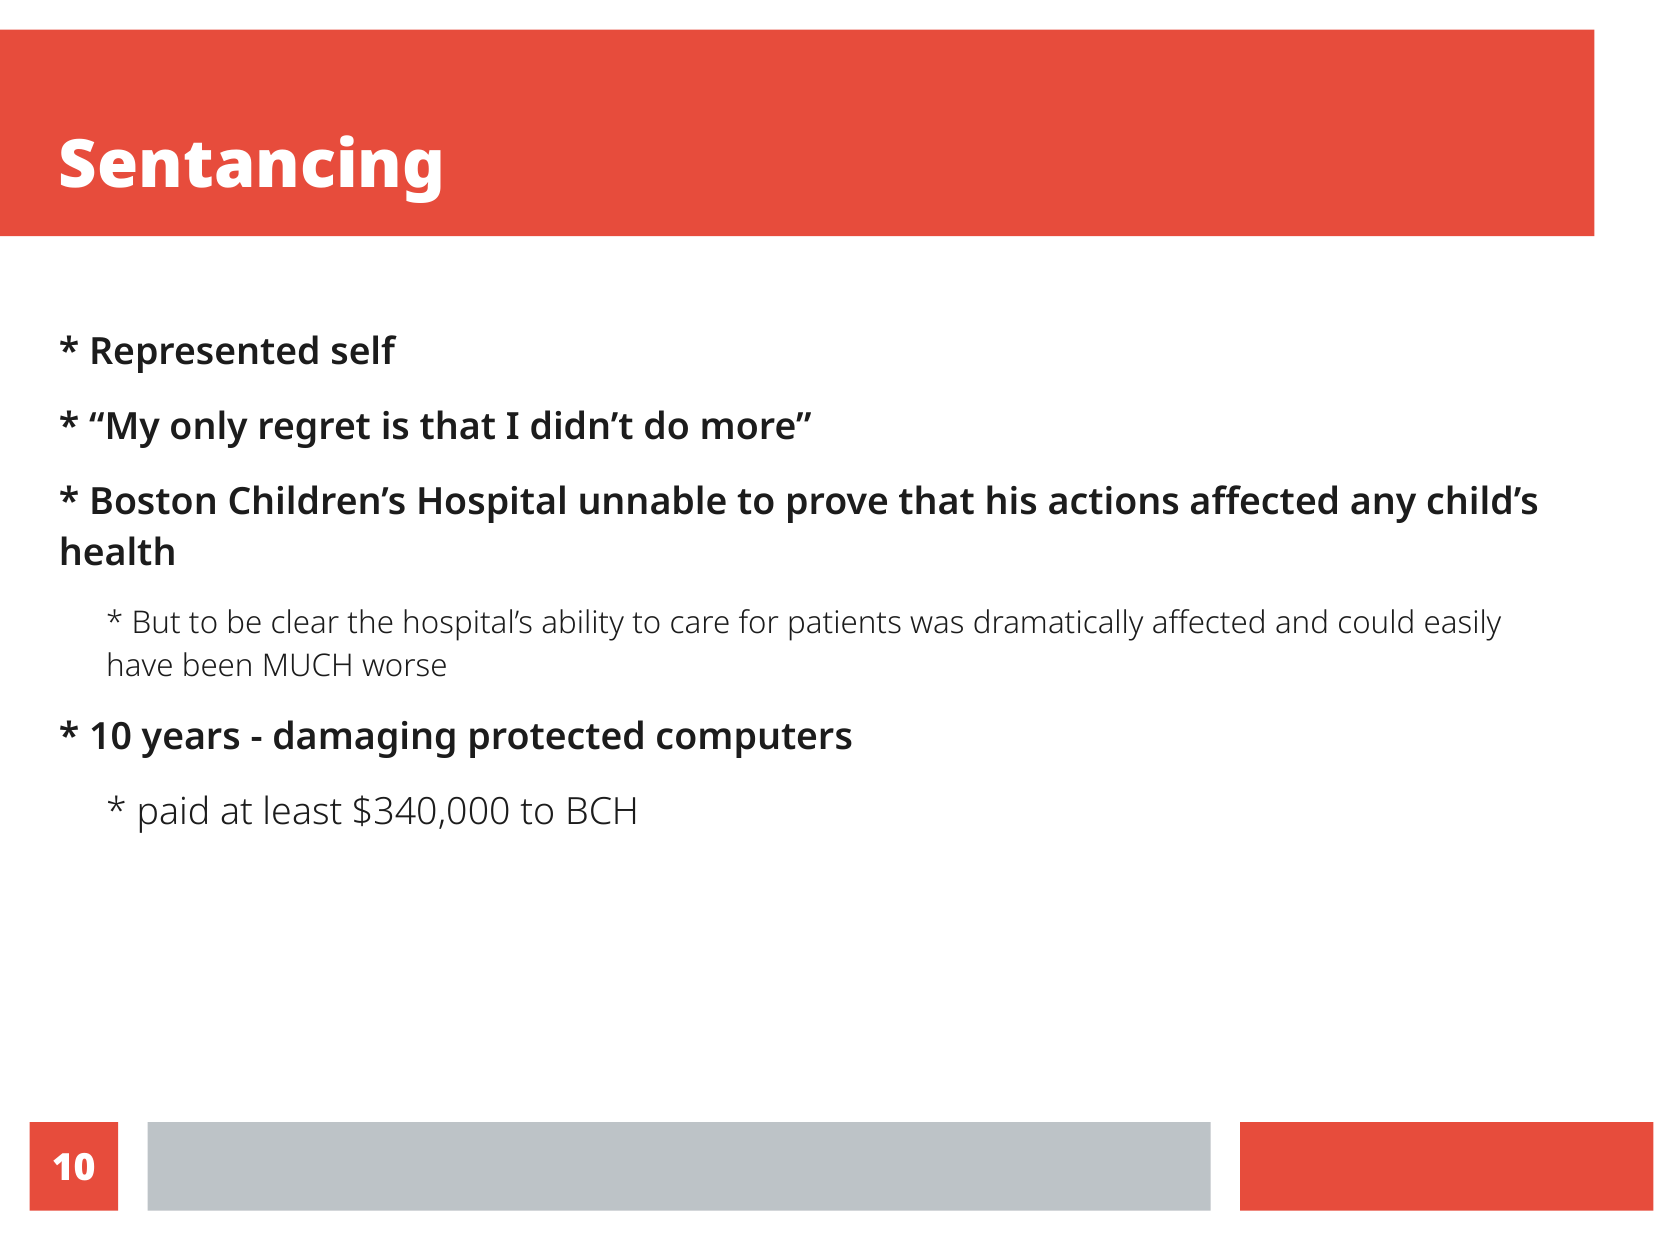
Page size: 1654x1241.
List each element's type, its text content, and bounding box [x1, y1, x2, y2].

title Sentancing [59, 59, 1595, 207]
list * Represented self * “My only regret is that I didn’t do more” * Boston Children’s Hospital unnable to prove that his actions affected any child’s health * But to be clear the hospital’s ability to care for patients was dramatically affected and could easily have been MUCH worse * 10 years - damaging protected computers * paid at least $340,000 to BCH [59, 324, 1565, 1093]
